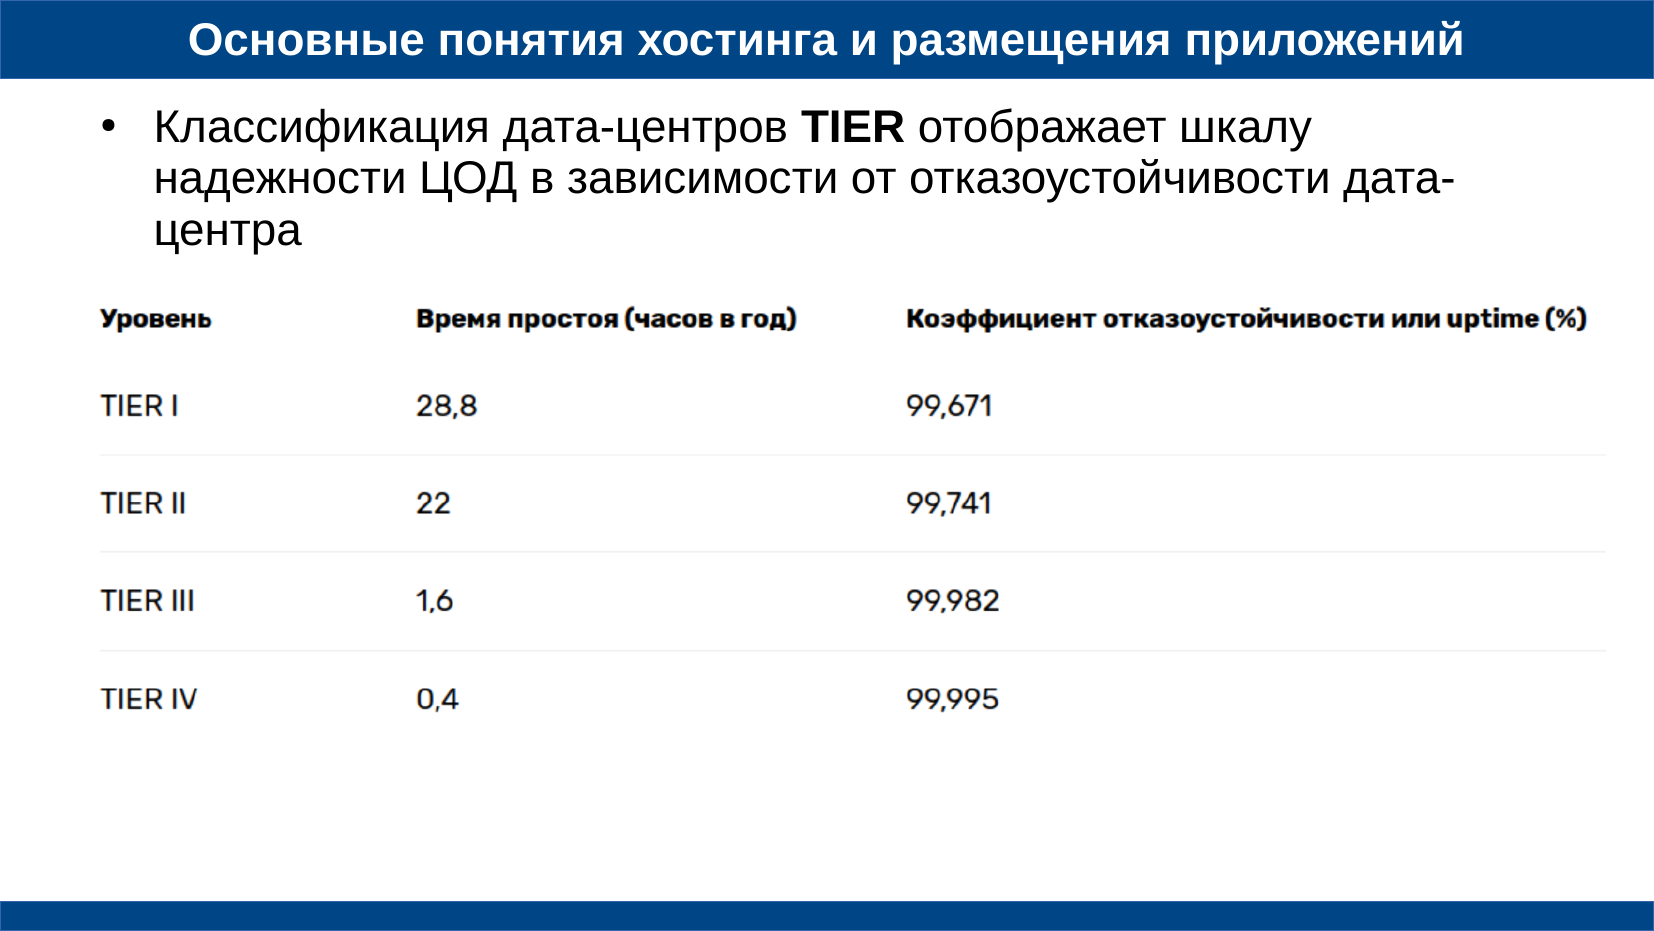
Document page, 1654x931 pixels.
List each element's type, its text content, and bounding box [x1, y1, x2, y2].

title Основные понятия хостинга и размещения приложений [0, 0, 1654, 79]
picture [58, 284, 1606, 752]
list Классификация дата-центров TIER отображает шкалу надежности ЦОД в зависимости от отказоустойчивости дата-центра [82, 101, 1571, 284]
